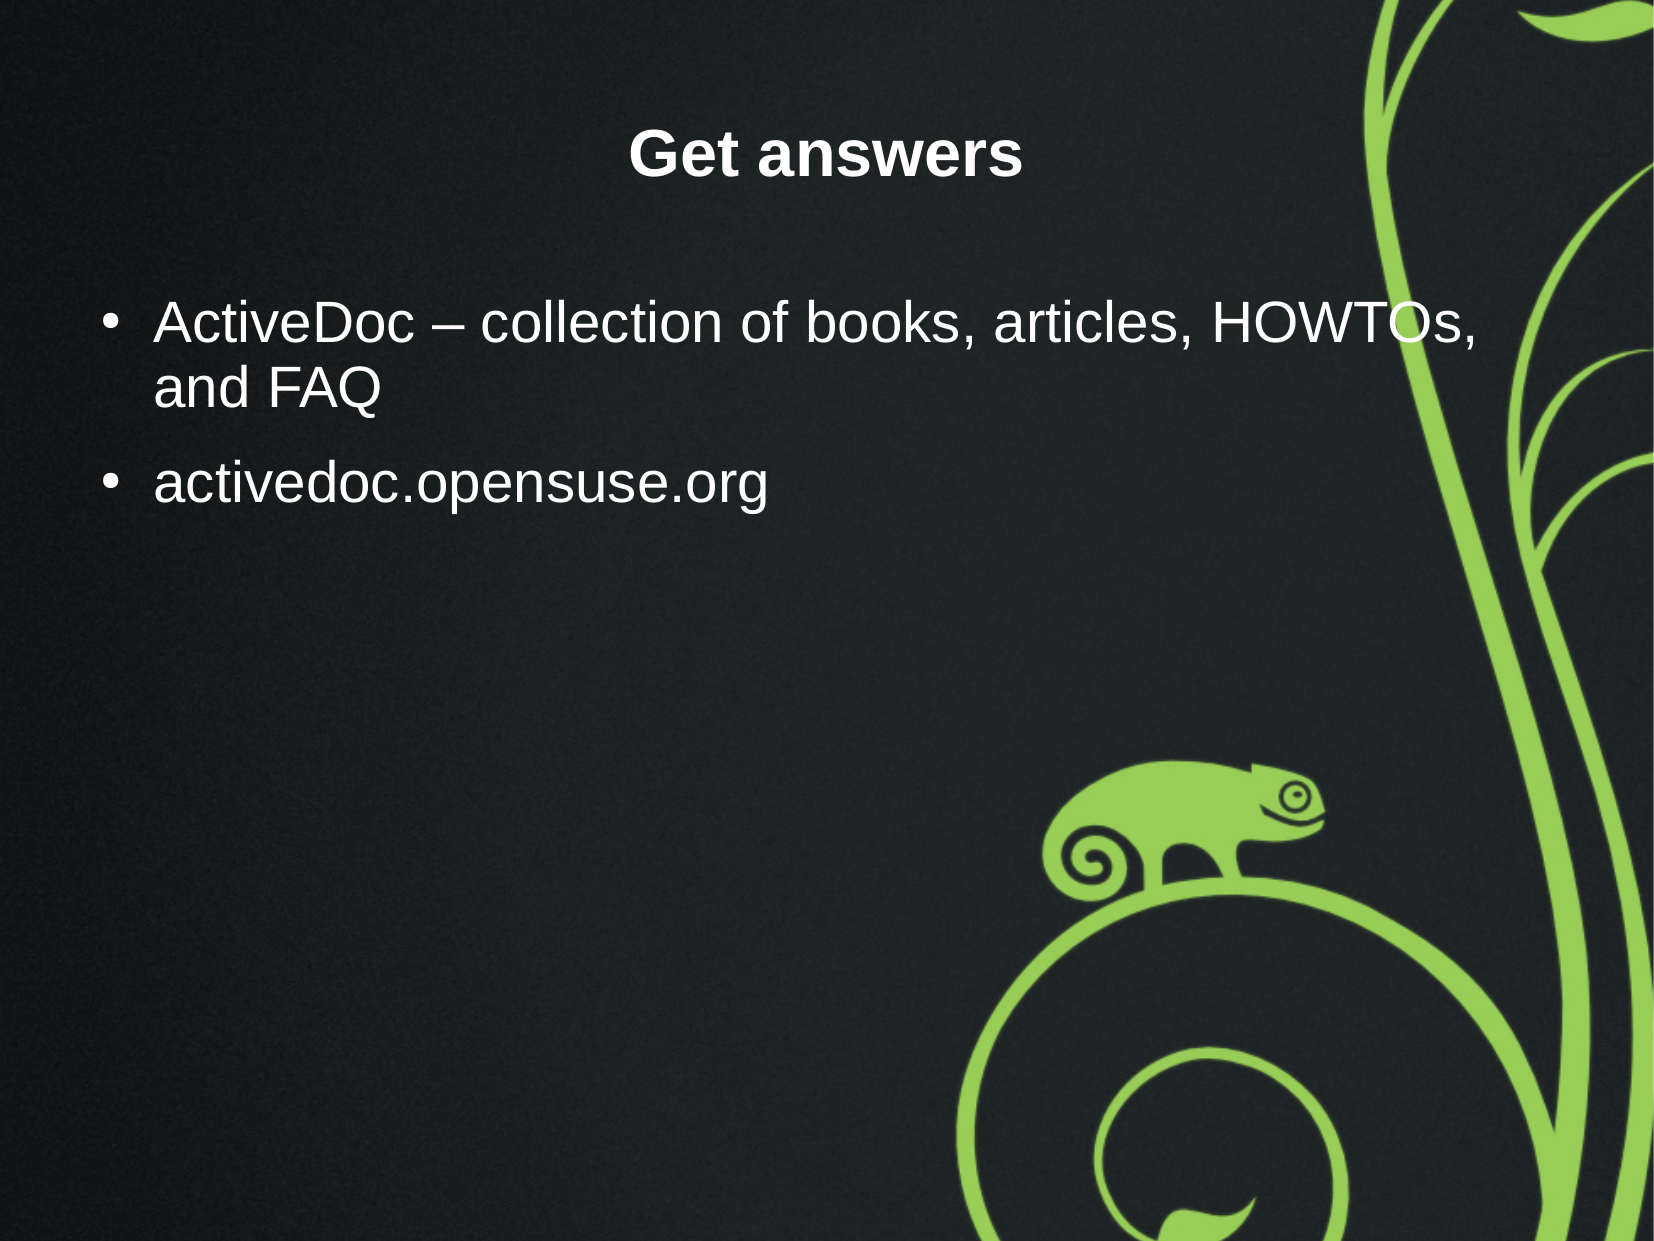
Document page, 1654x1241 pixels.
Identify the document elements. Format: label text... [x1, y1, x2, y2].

list ActiveDoc – collection of books, articles, HOWTOs, and FAQ activedoc.opensuse.org [82, 290, 1538, 1010]
title Get answers [82, 49, 1571, 257]
picture [0, 0, 1654, 1241]
